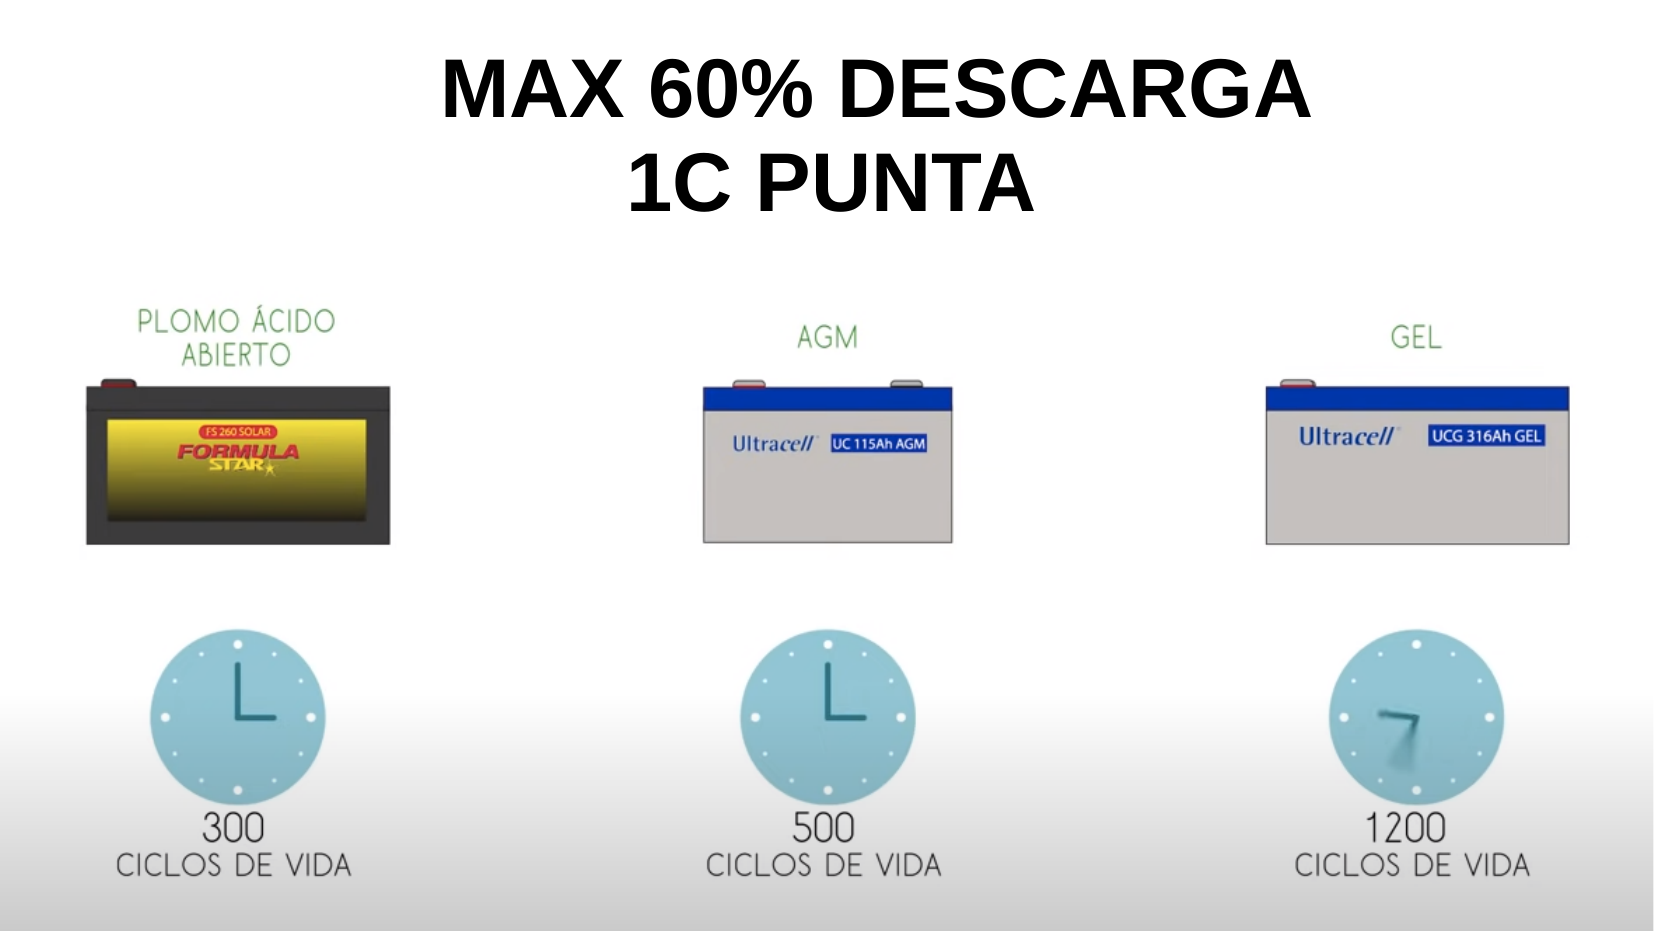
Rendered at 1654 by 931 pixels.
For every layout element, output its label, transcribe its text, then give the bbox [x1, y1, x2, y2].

text_box MAX 60% DESCARGA 1C PUNTA [425, 35, 1329, 237]
picture [0, 260, 1654, 931]
